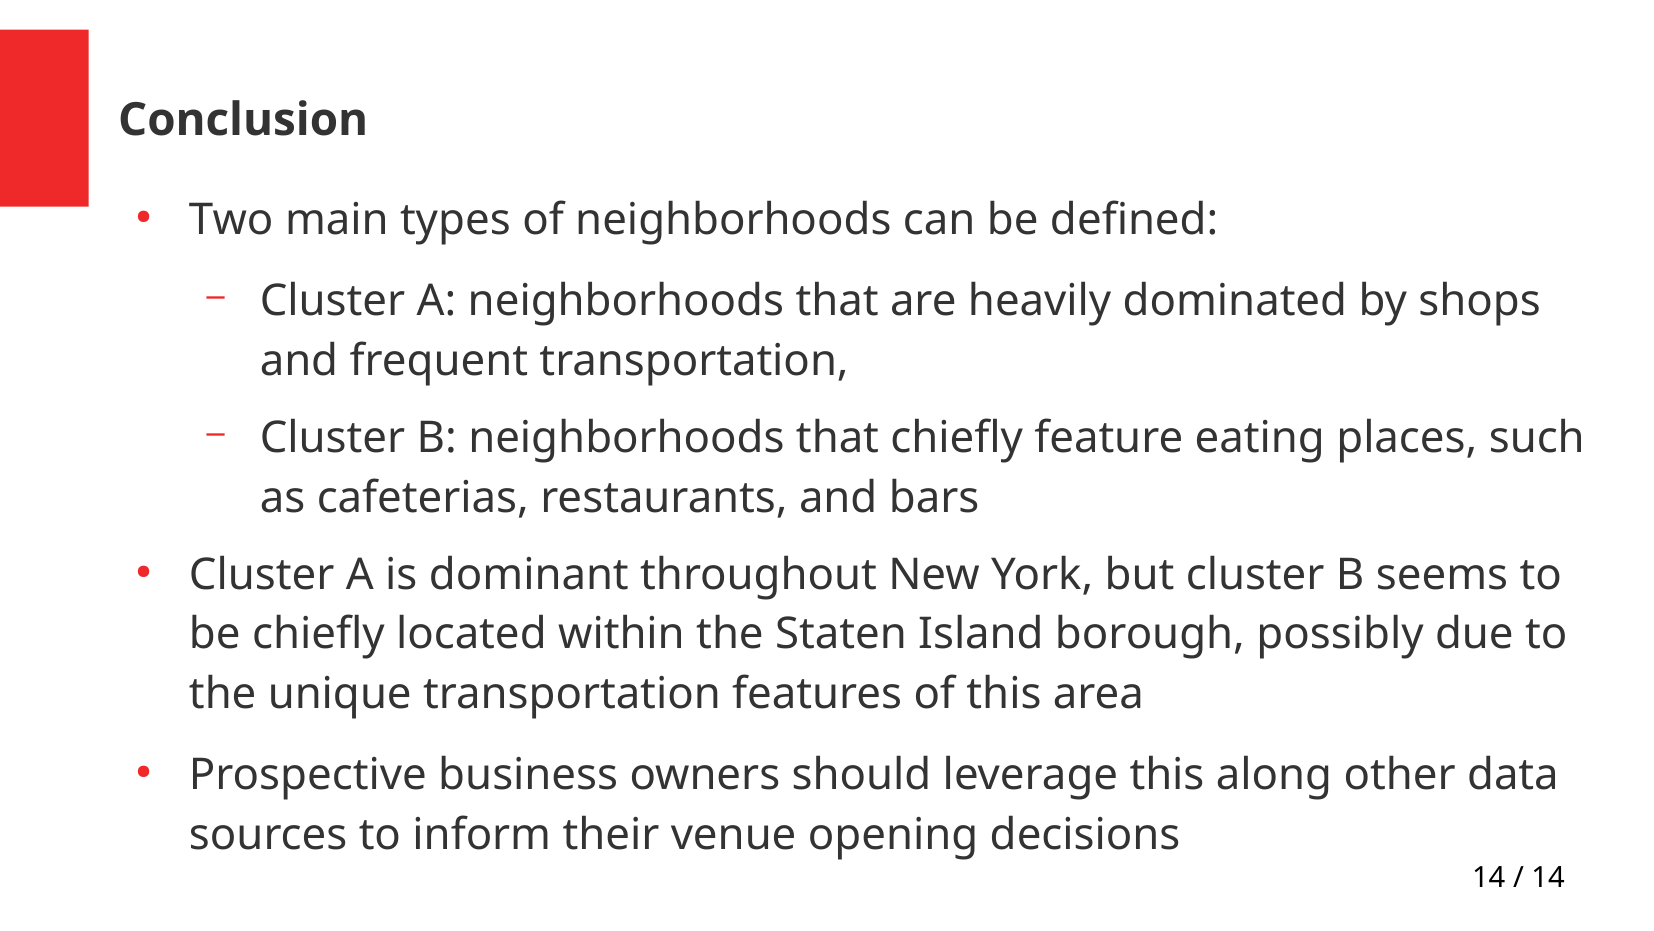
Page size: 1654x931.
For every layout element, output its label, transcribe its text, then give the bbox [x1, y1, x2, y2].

list Two main types of neighborhoods can be defined: Cluster A: neighborhoods that are heavily dominated by shops and frequent transportation, Cluster B: neighborhoods that chiefly feature eating places, such as cafeterias, restaurants, and bars Cluster A is dominant throughout New York, but cluster B seems to be chiefly located within the Staten Island borough, possibly due to the unique transportation features of this area Prospective business owners should leverage this along other data sources to inform their venue opening decisions [118, 187, 1595, 749]
title Conclusion [118, 29, 1595, 187]
